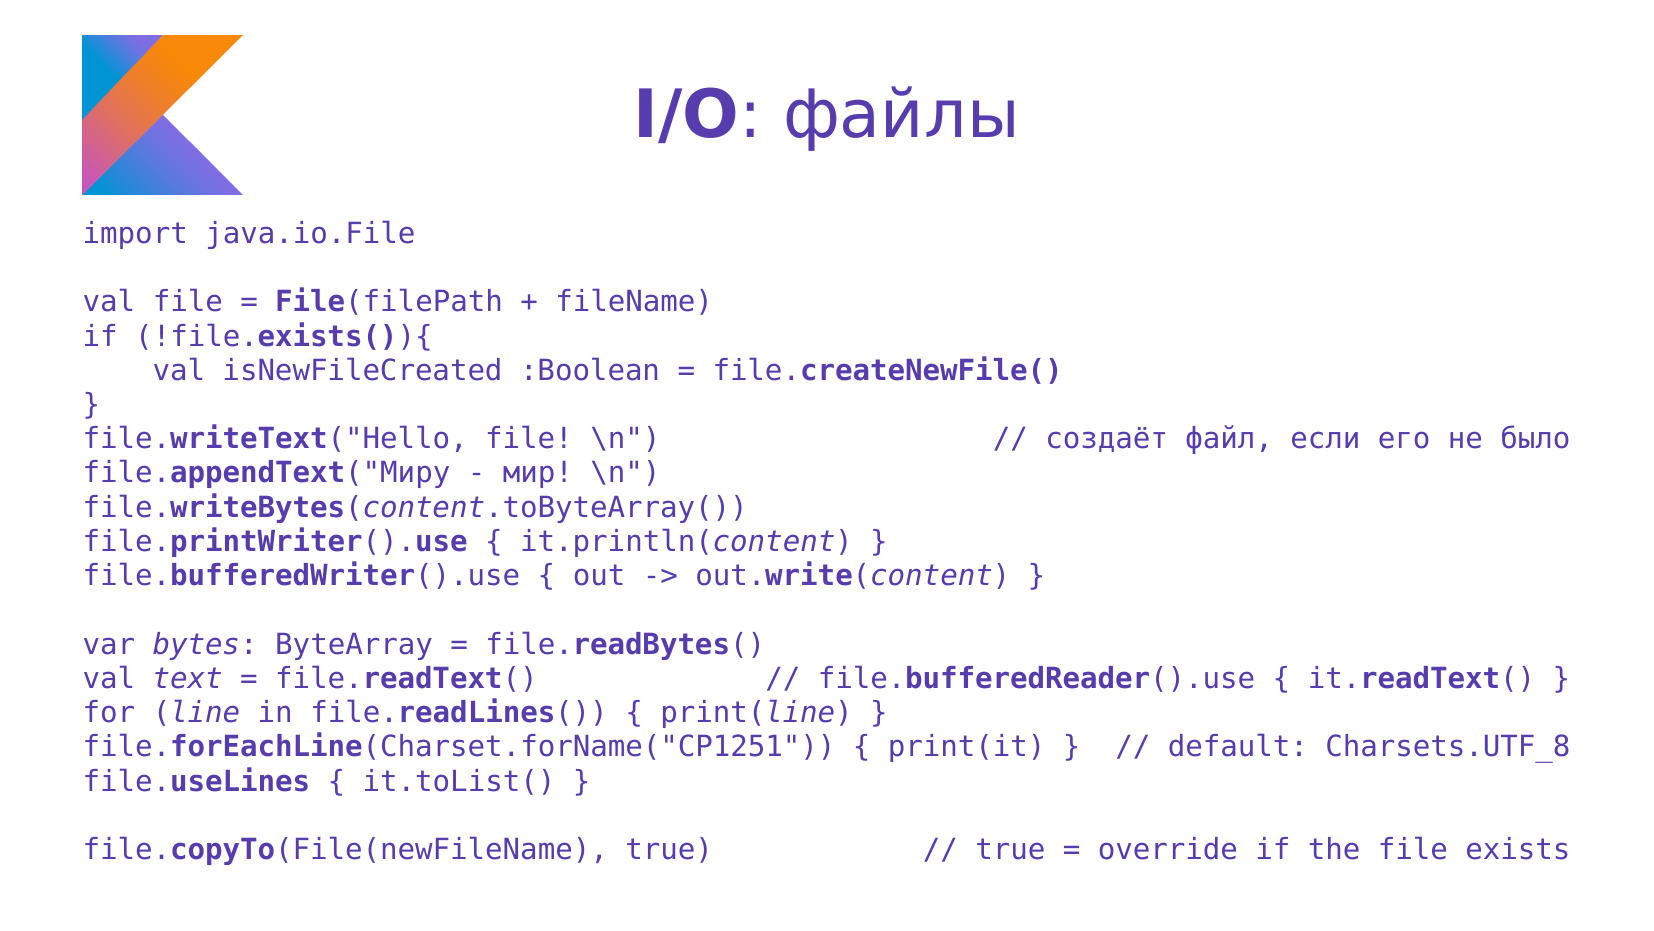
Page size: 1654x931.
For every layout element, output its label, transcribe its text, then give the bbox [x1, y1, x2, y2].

title I/O: файлы [243, 37, 1571, 193]
subtitle import java.io.File val file = File(filePath + fileName) if (!file.exists()){ val isNewFileCreated :Boolean = file.createNewFile() } file.writeText("Hello, file! \n") // создаёт файл, если его не было file.appendText("Миру - мир! \n") file.writeBytes(content.toByteArray()) file.printWriter().use { it.println(content) } file.bufferedWriter().use { out -> out.write(content) } var bytes: ByteArray = file.readBytes() val text = file.readText() // file.bufferedReader().use { it.readText() } for (line in file.readLines()) { print(line) } file.forEachLine(Charset.forName("CP1251")) { print(it) } // default: Charsets.UTF_8 file.useLines { it.toList() } file.copyTo(File(newFileName), true) // true = override if the file exists [82, 214, 1571, 869]
picture [82, 35, 243, 195]
